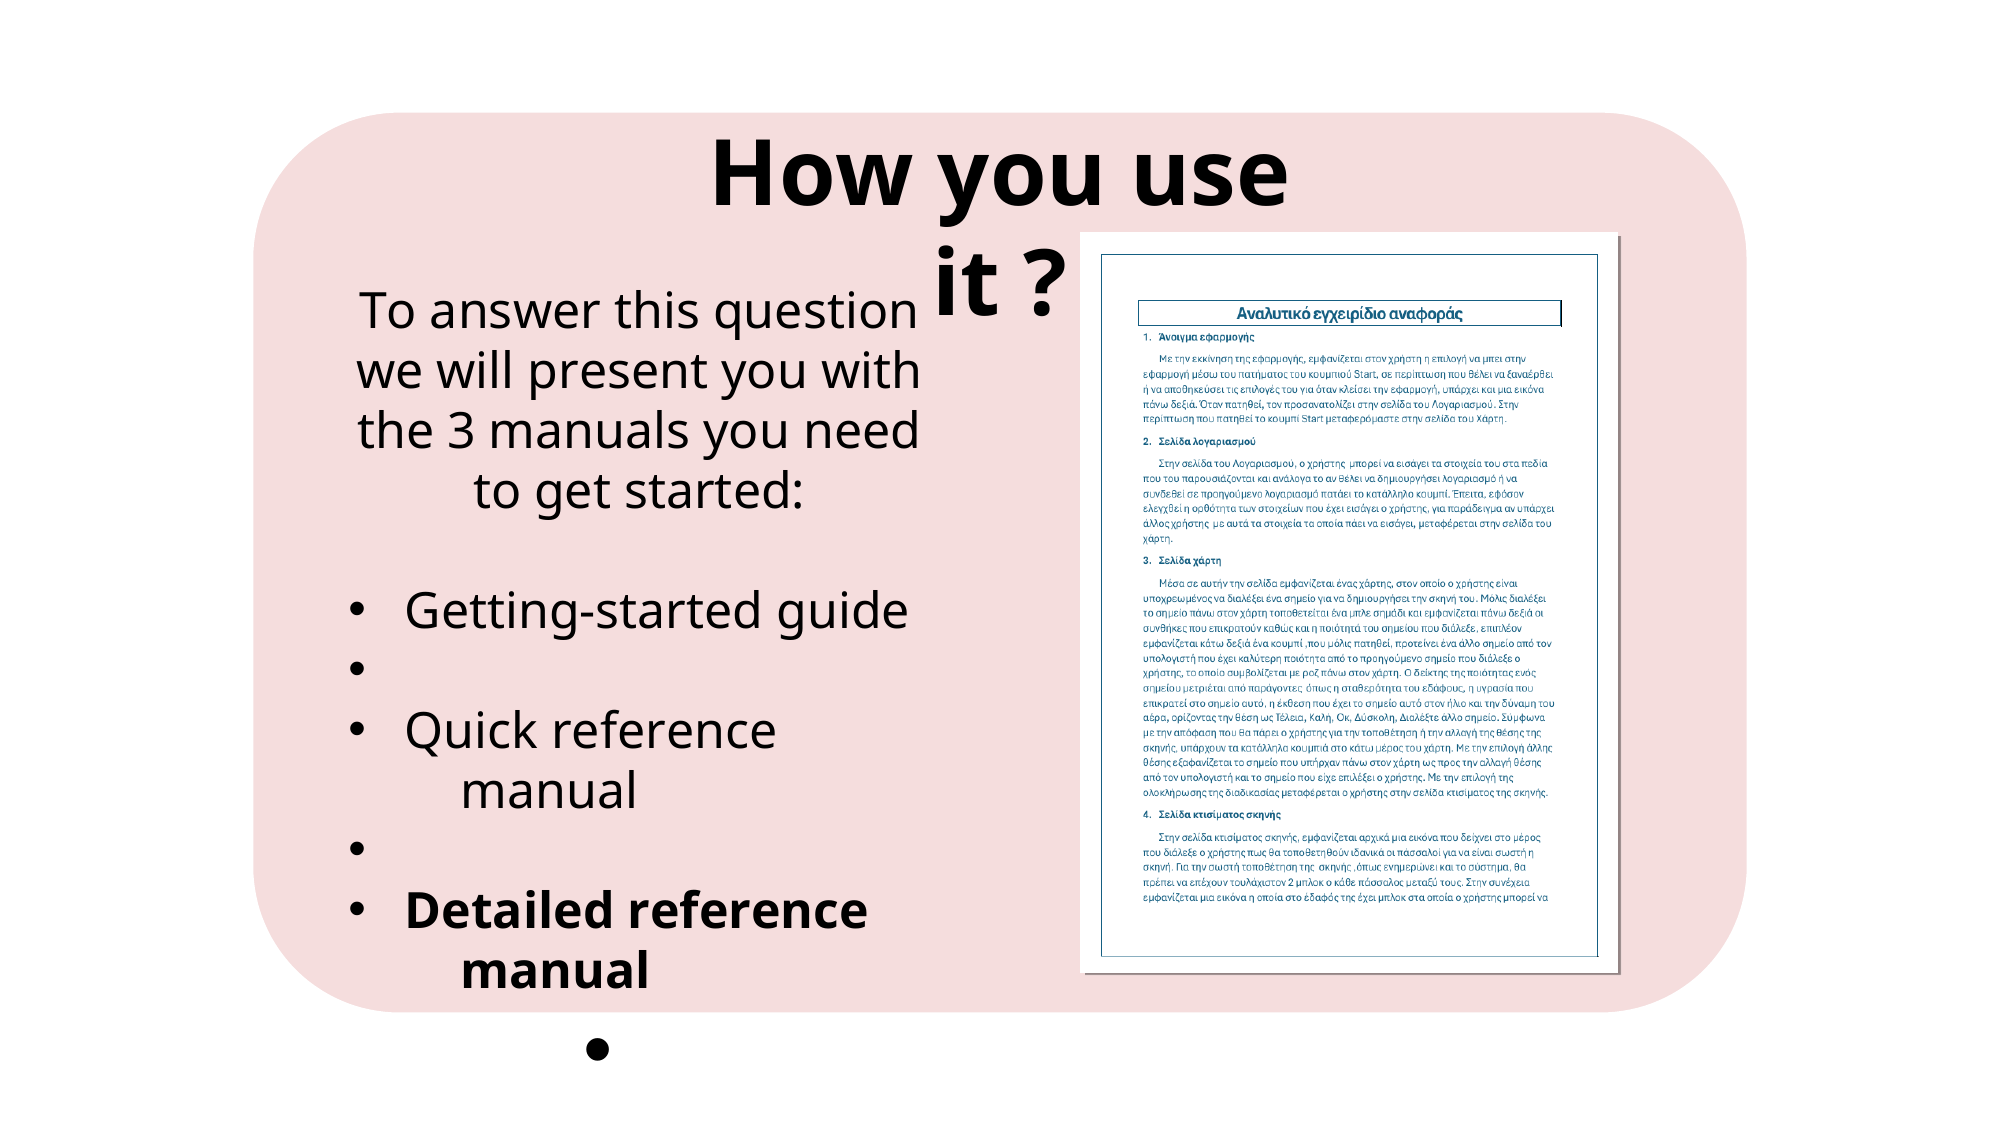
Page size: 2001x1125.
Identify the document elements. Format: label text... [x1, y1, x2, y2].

text_box How you use it ? [693, 106, 1307, 233]
picture [1080, 232, 1618, 973]
text_box To answer this question we will present you with the 3 manuals you need to get started: Getting-started guide Quick reference manual Detailed reference manual [333, 271, 946, 933]
text_box [247, 106, 1753, 1019]
